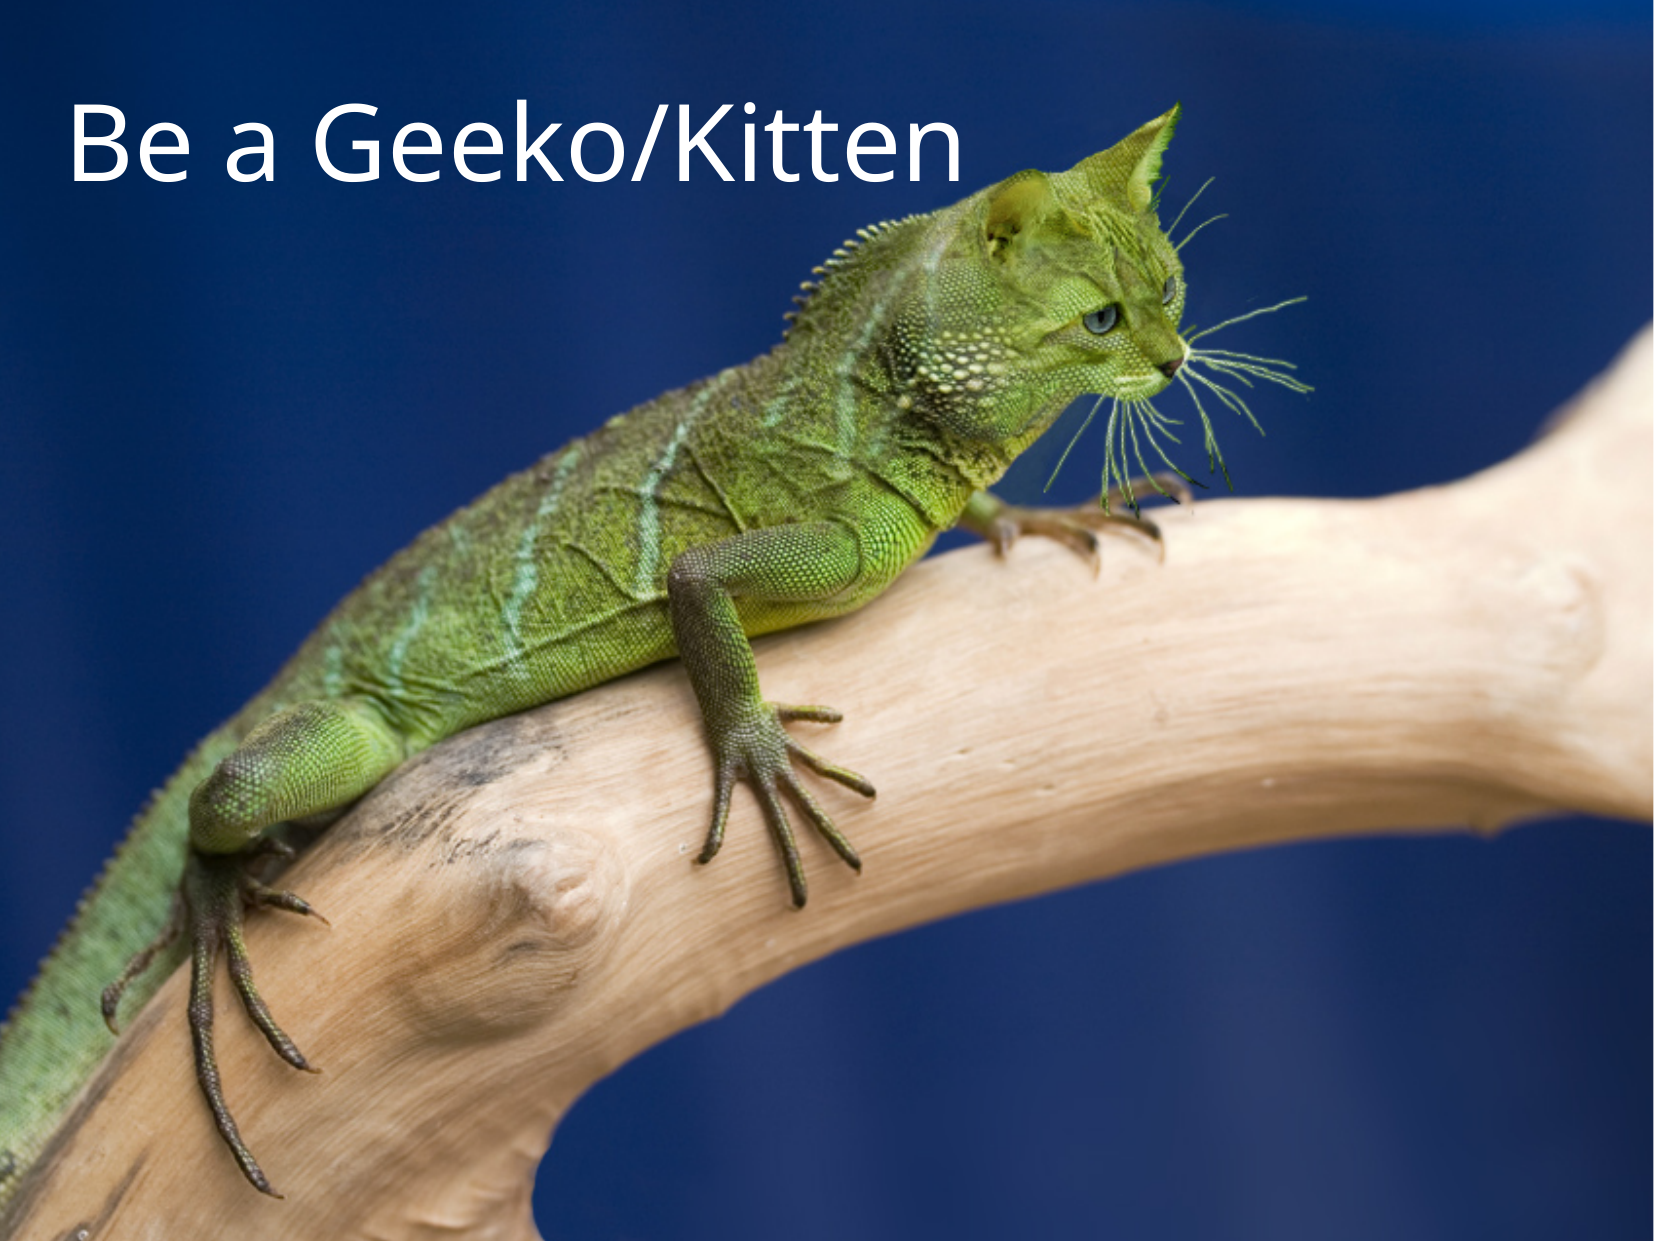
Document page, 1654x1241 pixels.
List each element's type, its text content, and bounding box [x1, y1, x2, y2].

text_box Be a Geeko/Kitten [0, 64, 1033, 215]
picture [0, 0, 1654, 1241]
